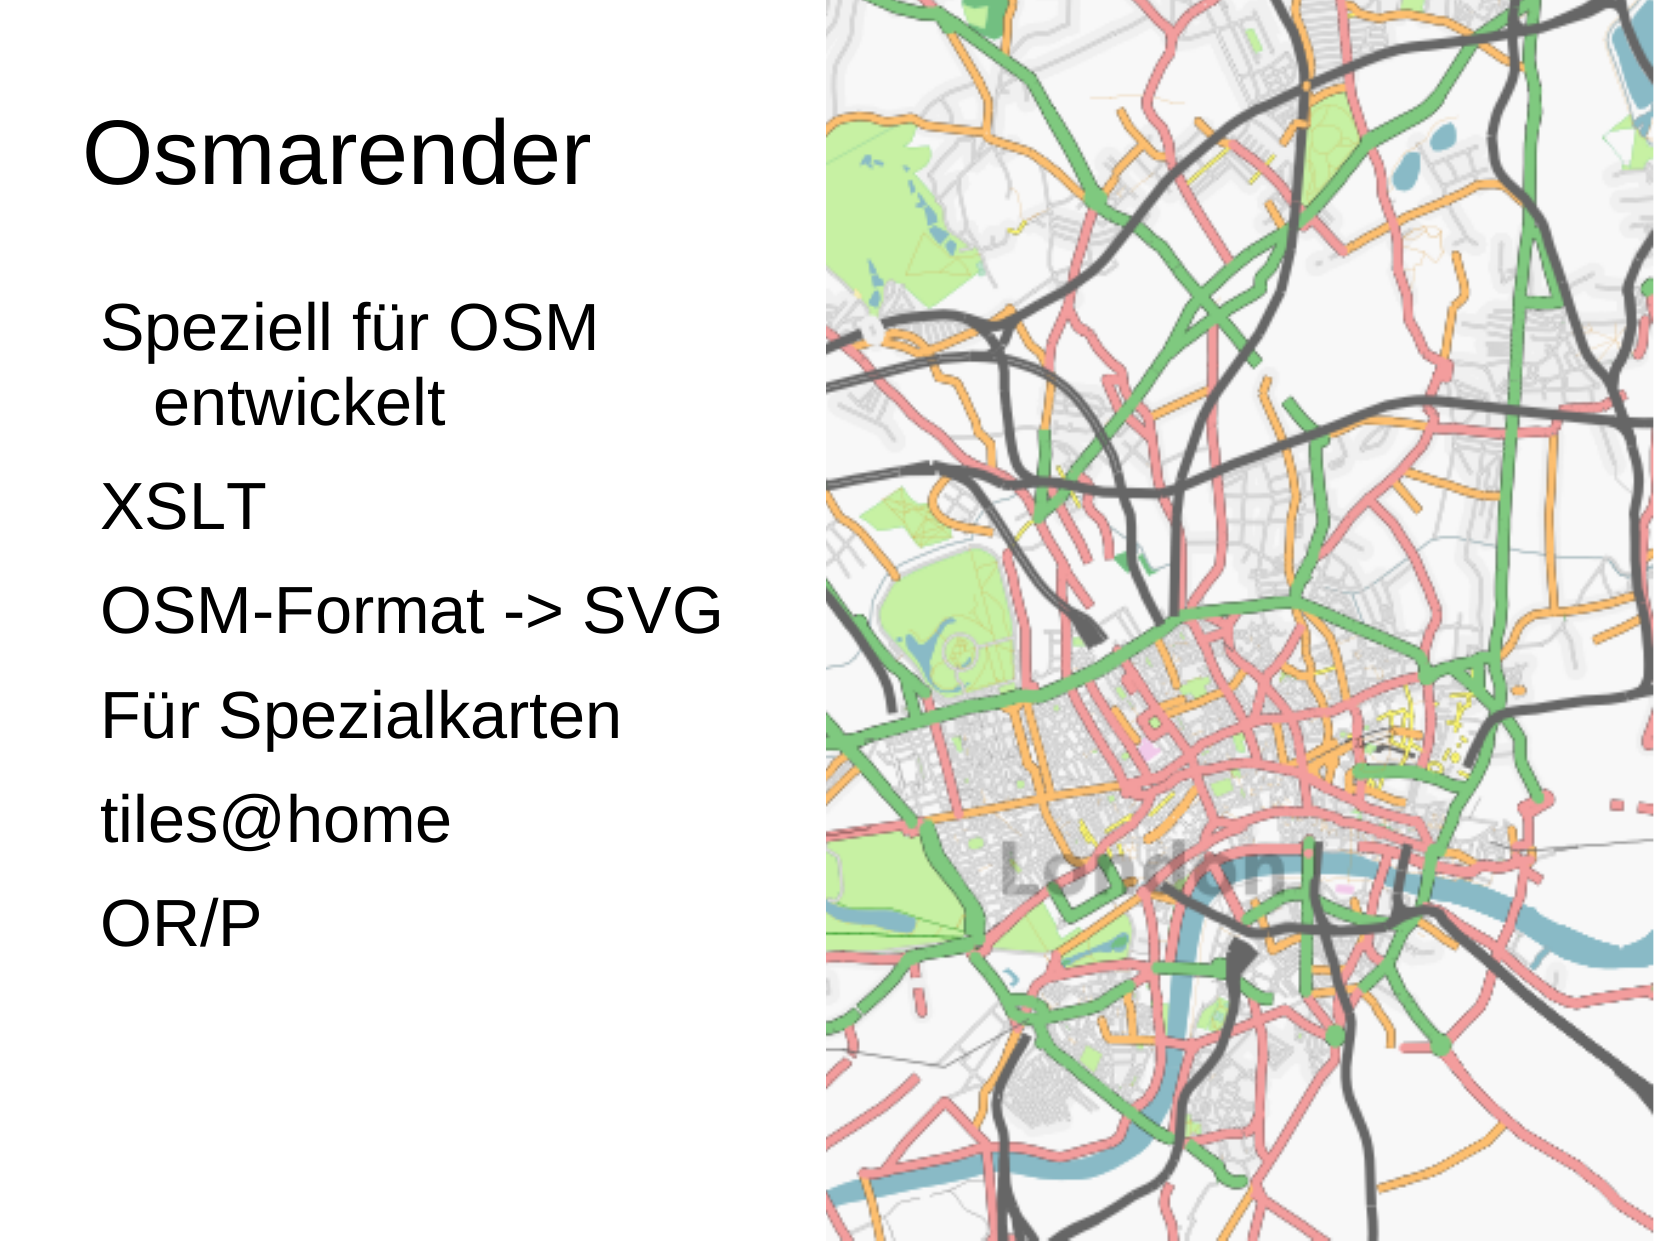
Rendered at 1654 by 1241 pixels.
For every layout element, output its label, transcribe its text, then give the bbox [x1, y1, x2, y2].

title Osmarender [82, 49, 826, 257]
list Speziell für OSM entwickelt XSLT OSM-Format -> SVG Für Spezialkarten tiles@home OR/P [82, 290, 809, 1109]
picture [826, 0, 1654, 1241]
